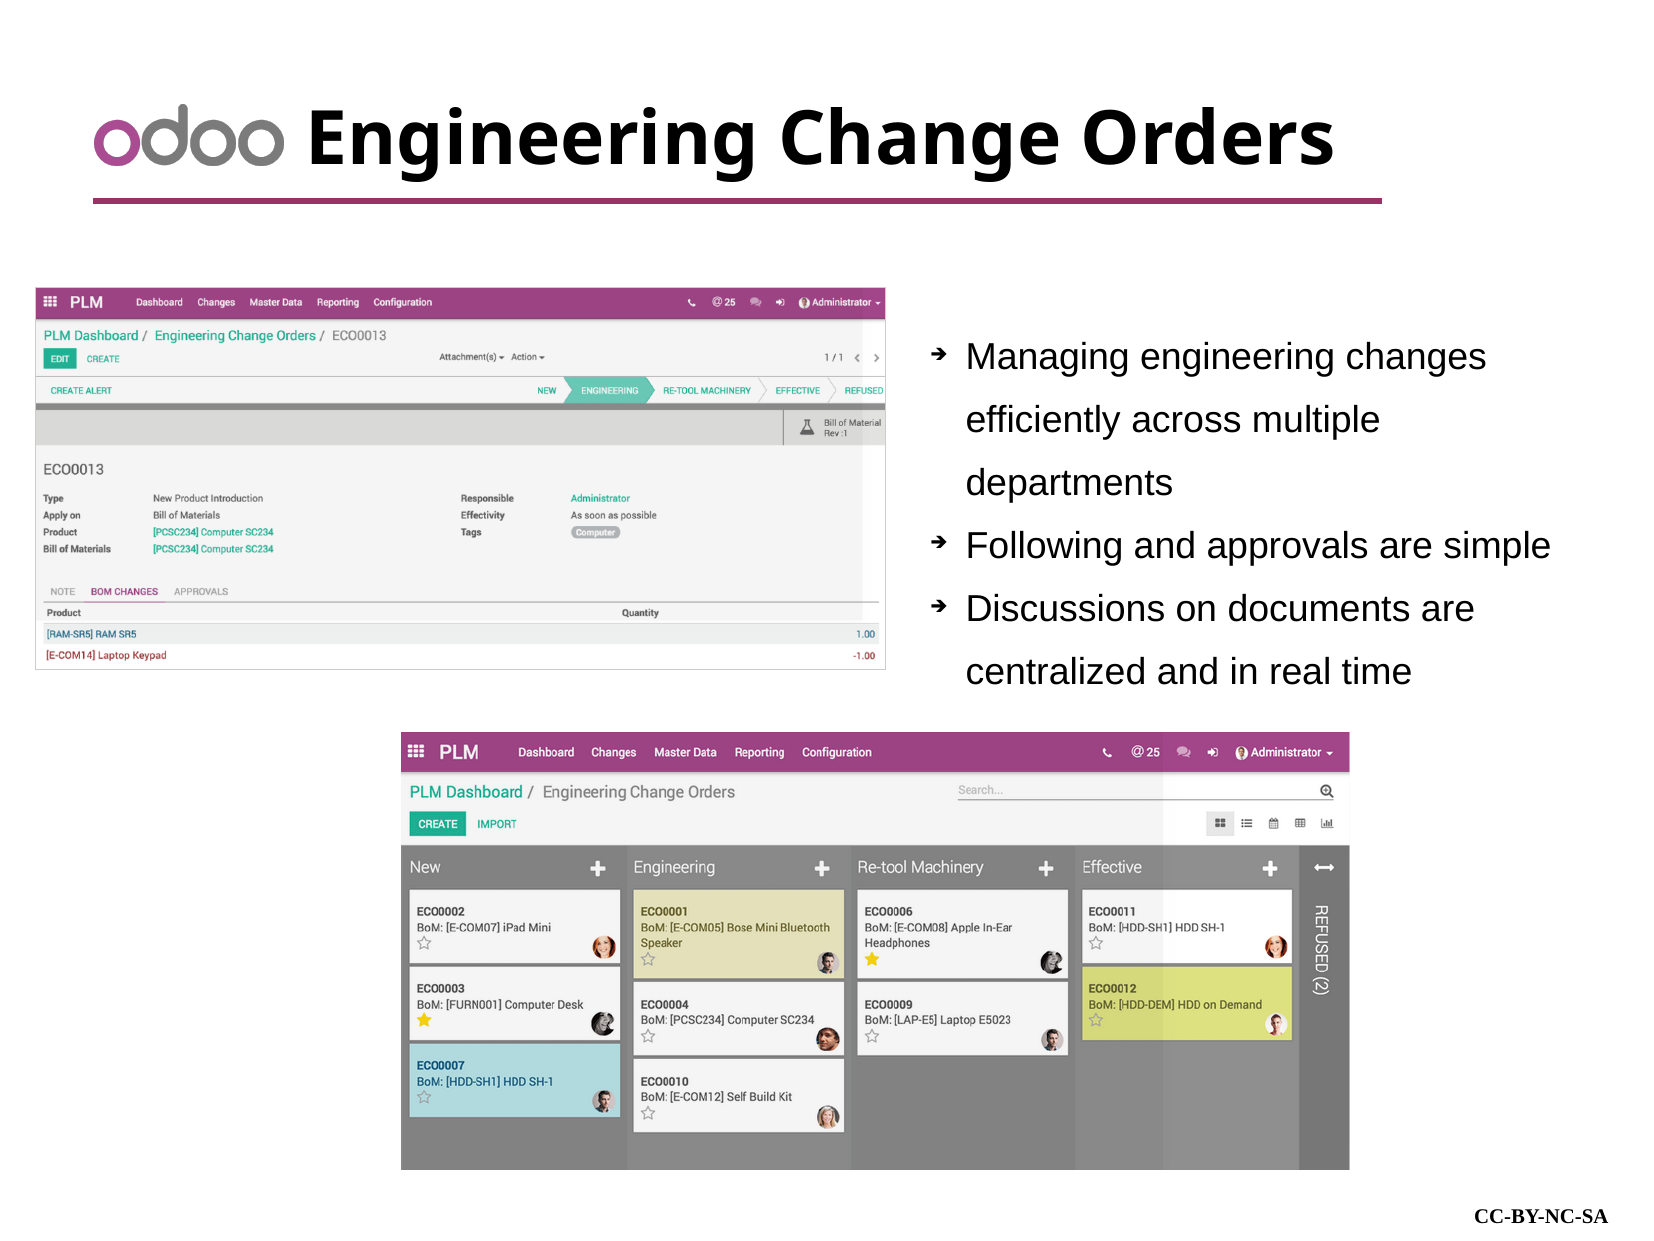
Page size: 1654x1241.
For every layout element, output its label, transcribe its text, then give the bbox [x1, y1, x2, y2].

picture [94, 104, 284, 166]
picture [401, 732, 1350, 1170]
picture [35, 287, 886, 670]
text_box Managing engineering changes efficiently across multiple departments Following and approvals are simple Discussions on documents are centralized and in real time [915, 307, 1601, 742]
title Engineering Change Orders [305, 31, 1569, 239]
